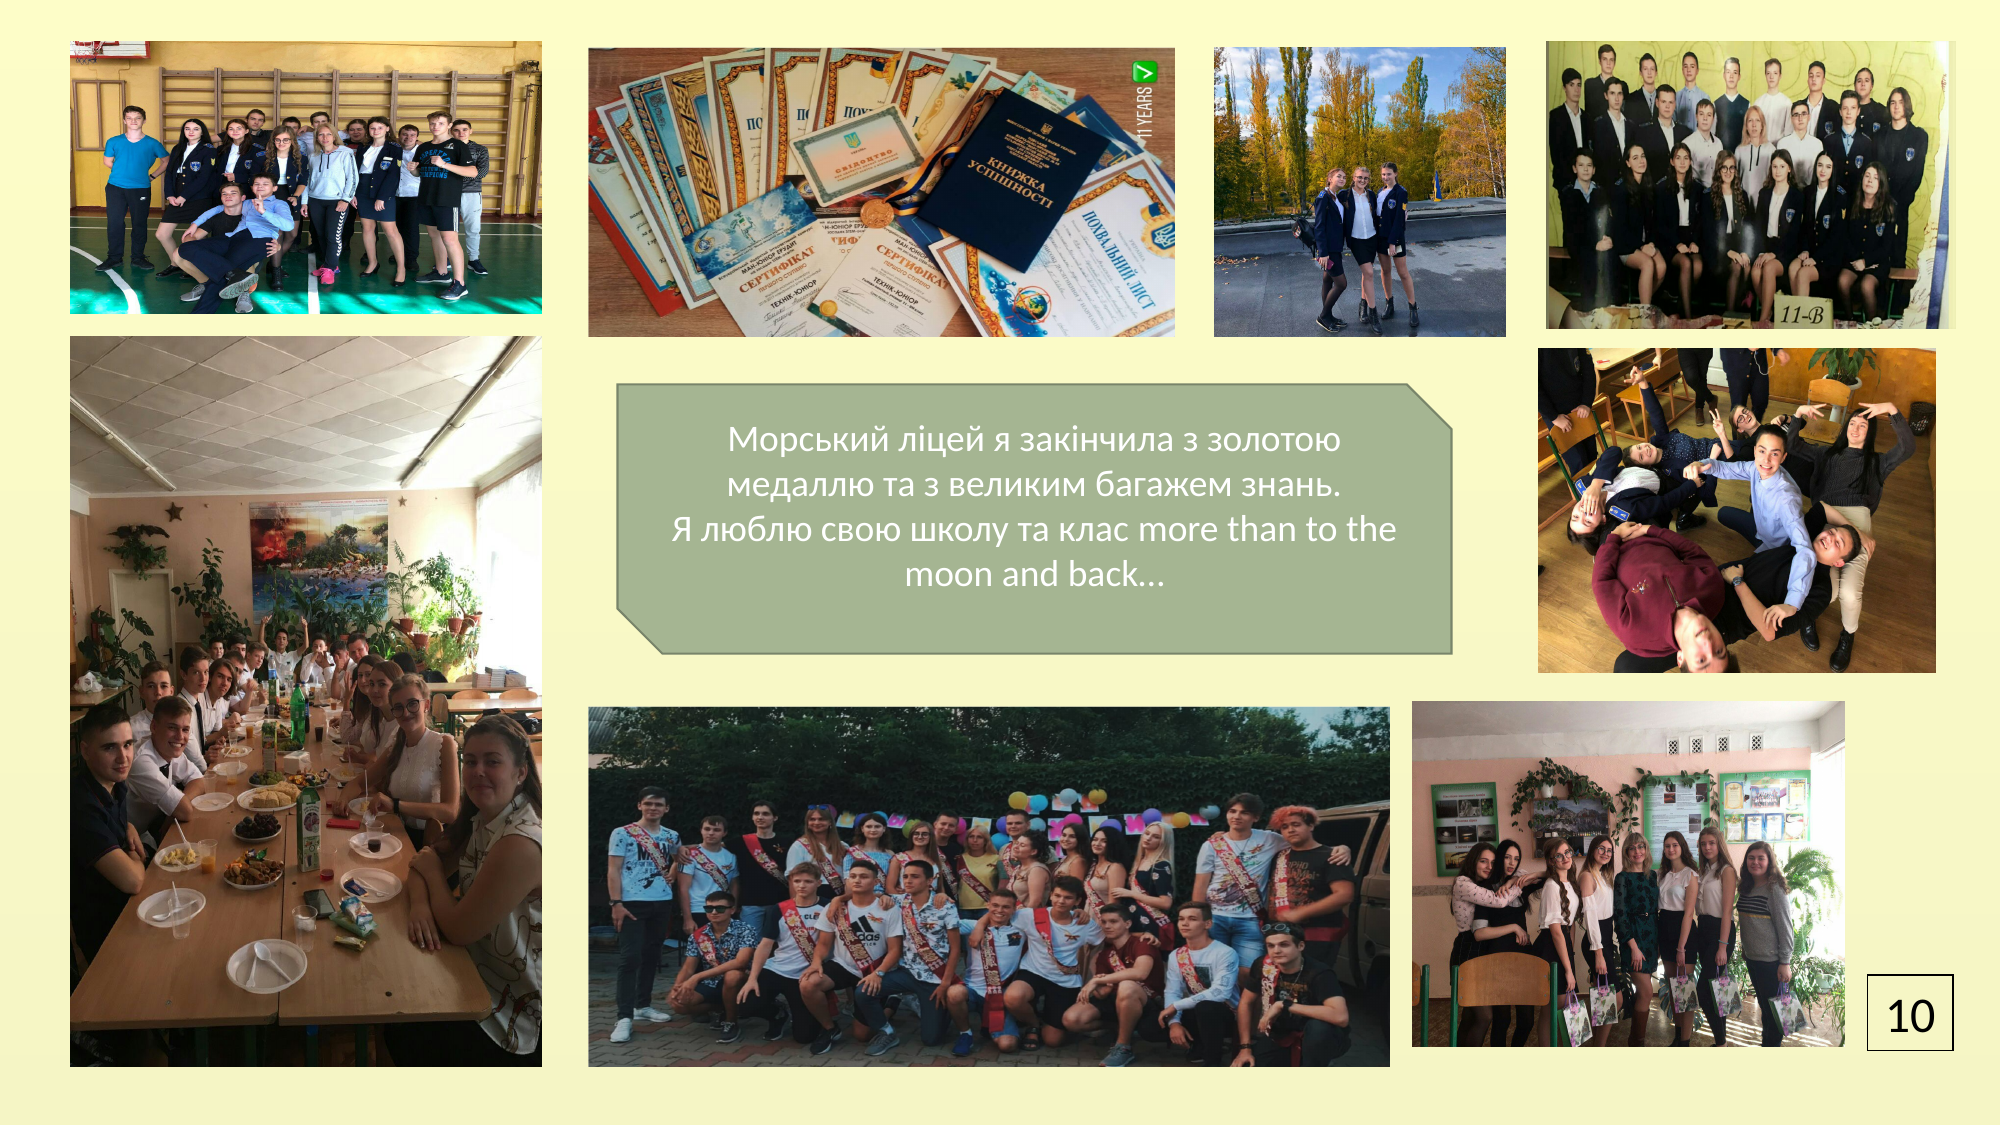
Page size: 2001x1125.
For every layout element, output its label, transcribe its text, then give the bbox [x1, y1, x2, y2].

text_box Морський ліцей я закінчила з золотою медаллю та з великим багажем знань. Я люблю свою школу та клас more than to the moon and back… [617, 384, 1452, 654]
picture [588, 47, 1175, 337]
picture [1538, 348, 1936, 674]
picture [1546, 41, 1956, 329]
picture [1214, 47, 1506, 337]
text_box 10 [1867, 975, 1954, 1051]
picture [588, 706, 1390, 1067]
picture [70, 41, 542, 314]
picture [70, 336, 542, 1067]
picture [1412, 701, 1845, 1047]
